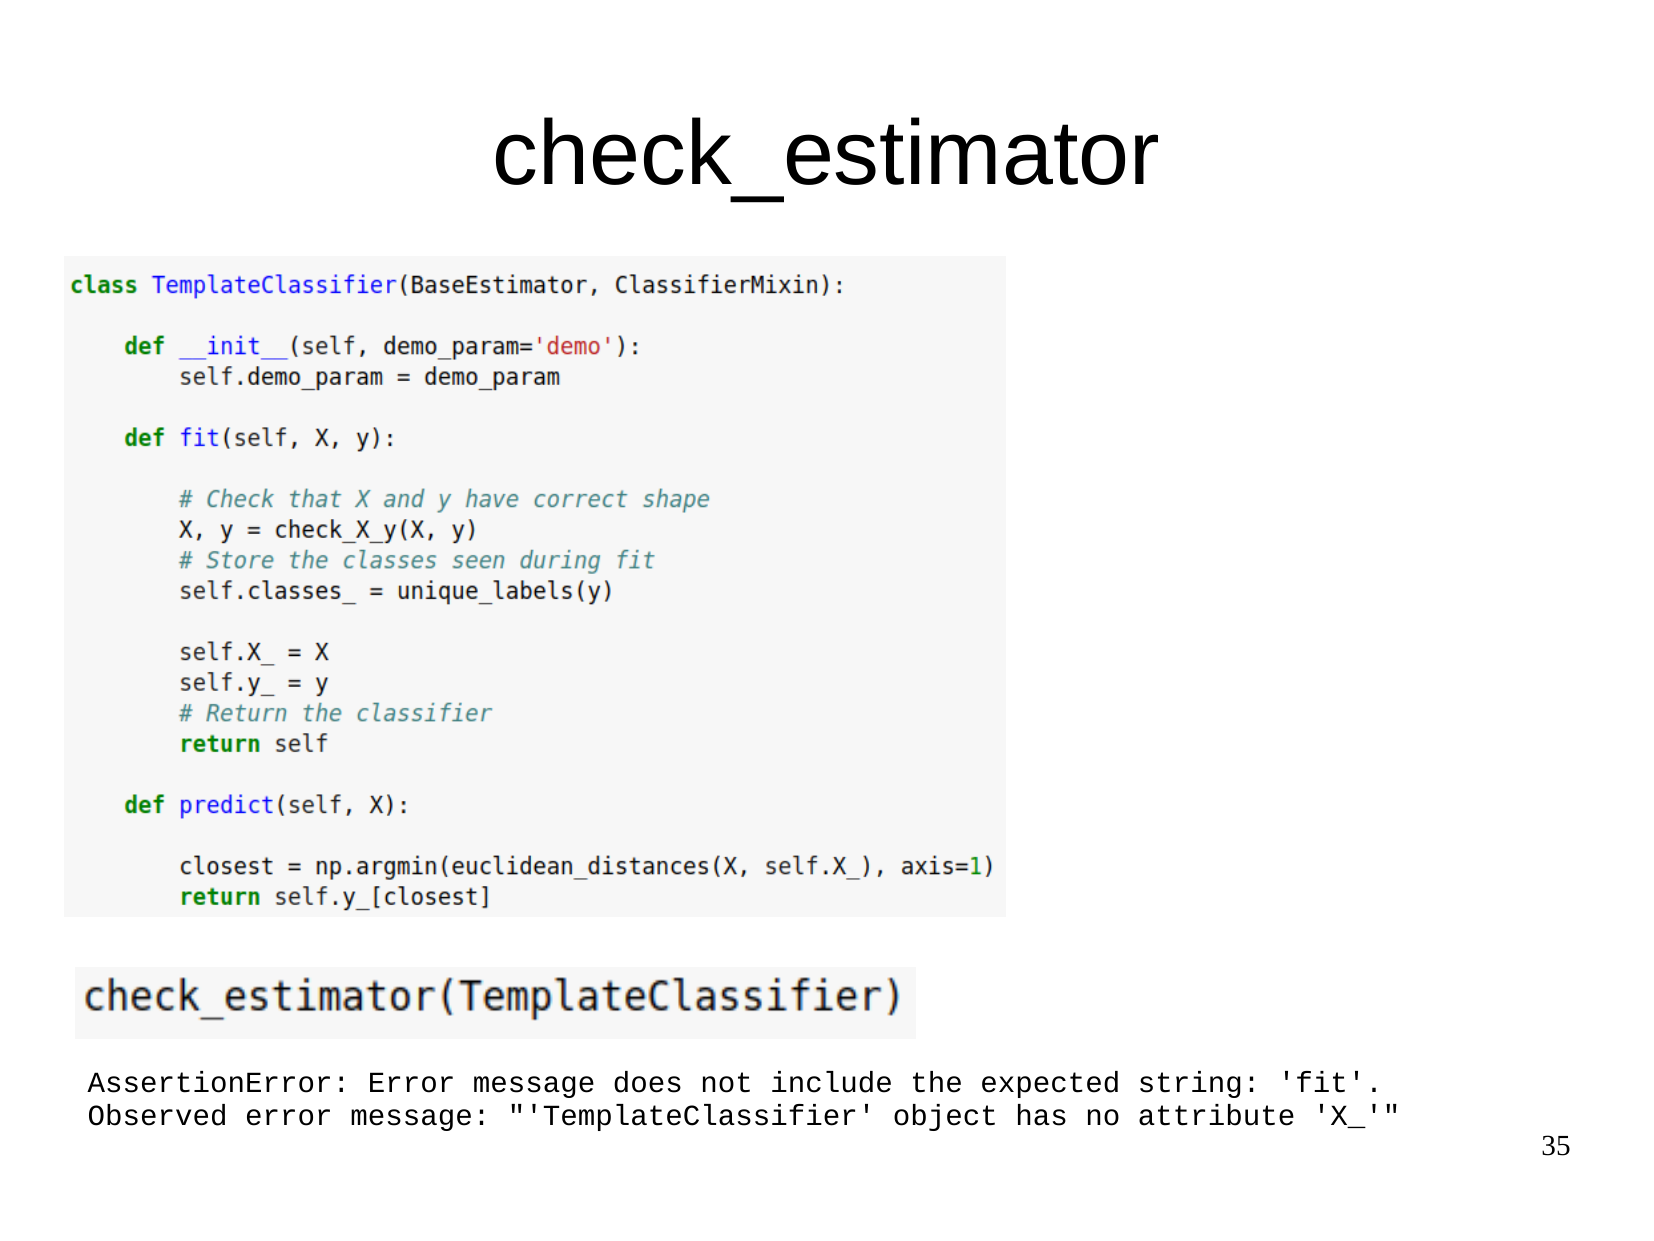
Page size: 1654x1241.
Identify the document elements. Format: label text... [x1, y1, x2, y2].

picture [64, 256, 1006, 917]
title check_estimator [82, 49, 1571, 257]
text_box AssertionError: Error message does not include the expected string: 'fit'. Observed error message: "'TemplateClassifier' object has no attribute 'X_'" [72, 1061, 1654, 1189]
picture [75, 967, 916, 1039]
